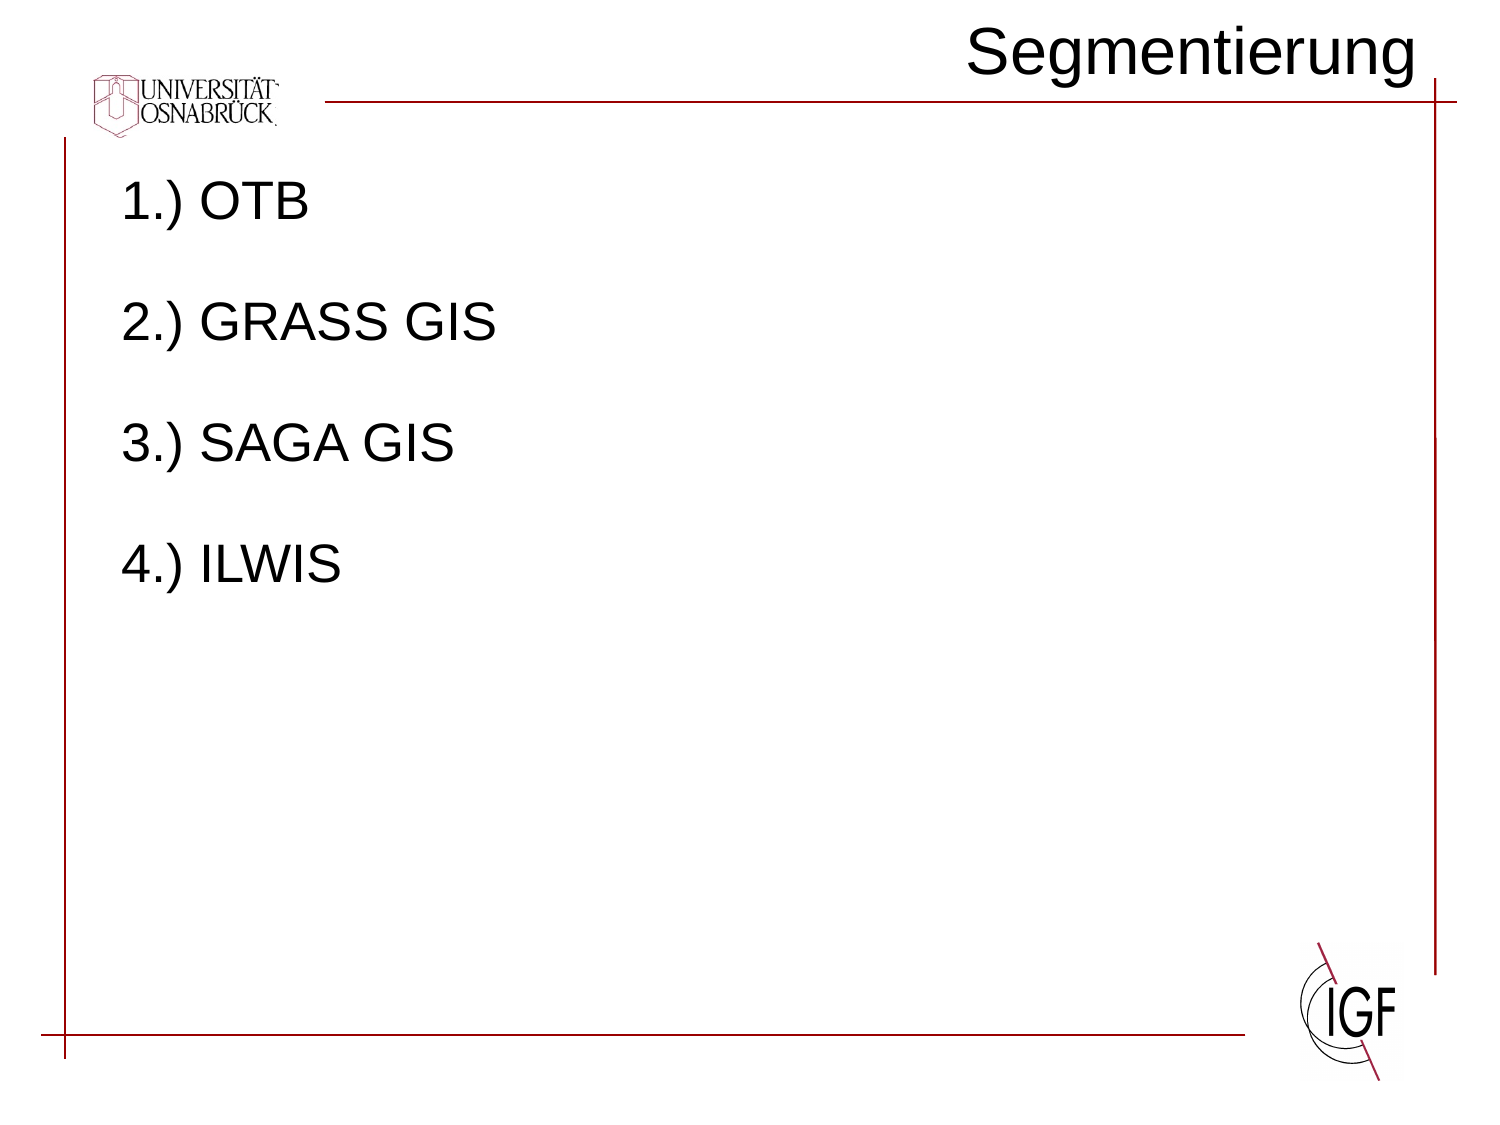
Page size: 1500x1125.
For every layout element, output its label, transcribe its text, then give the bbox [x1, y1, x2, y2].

picture [1300, 1004, 1404, 1081]
subtitle 1.) OTB 2.) GRASS GIS 3.) SAGA GIS 4.) ILWIS [96, 170, 1447, 1004]
title Segmentierung [290, 13, 1418, 89]
picture [93, 75, 279, 138]
